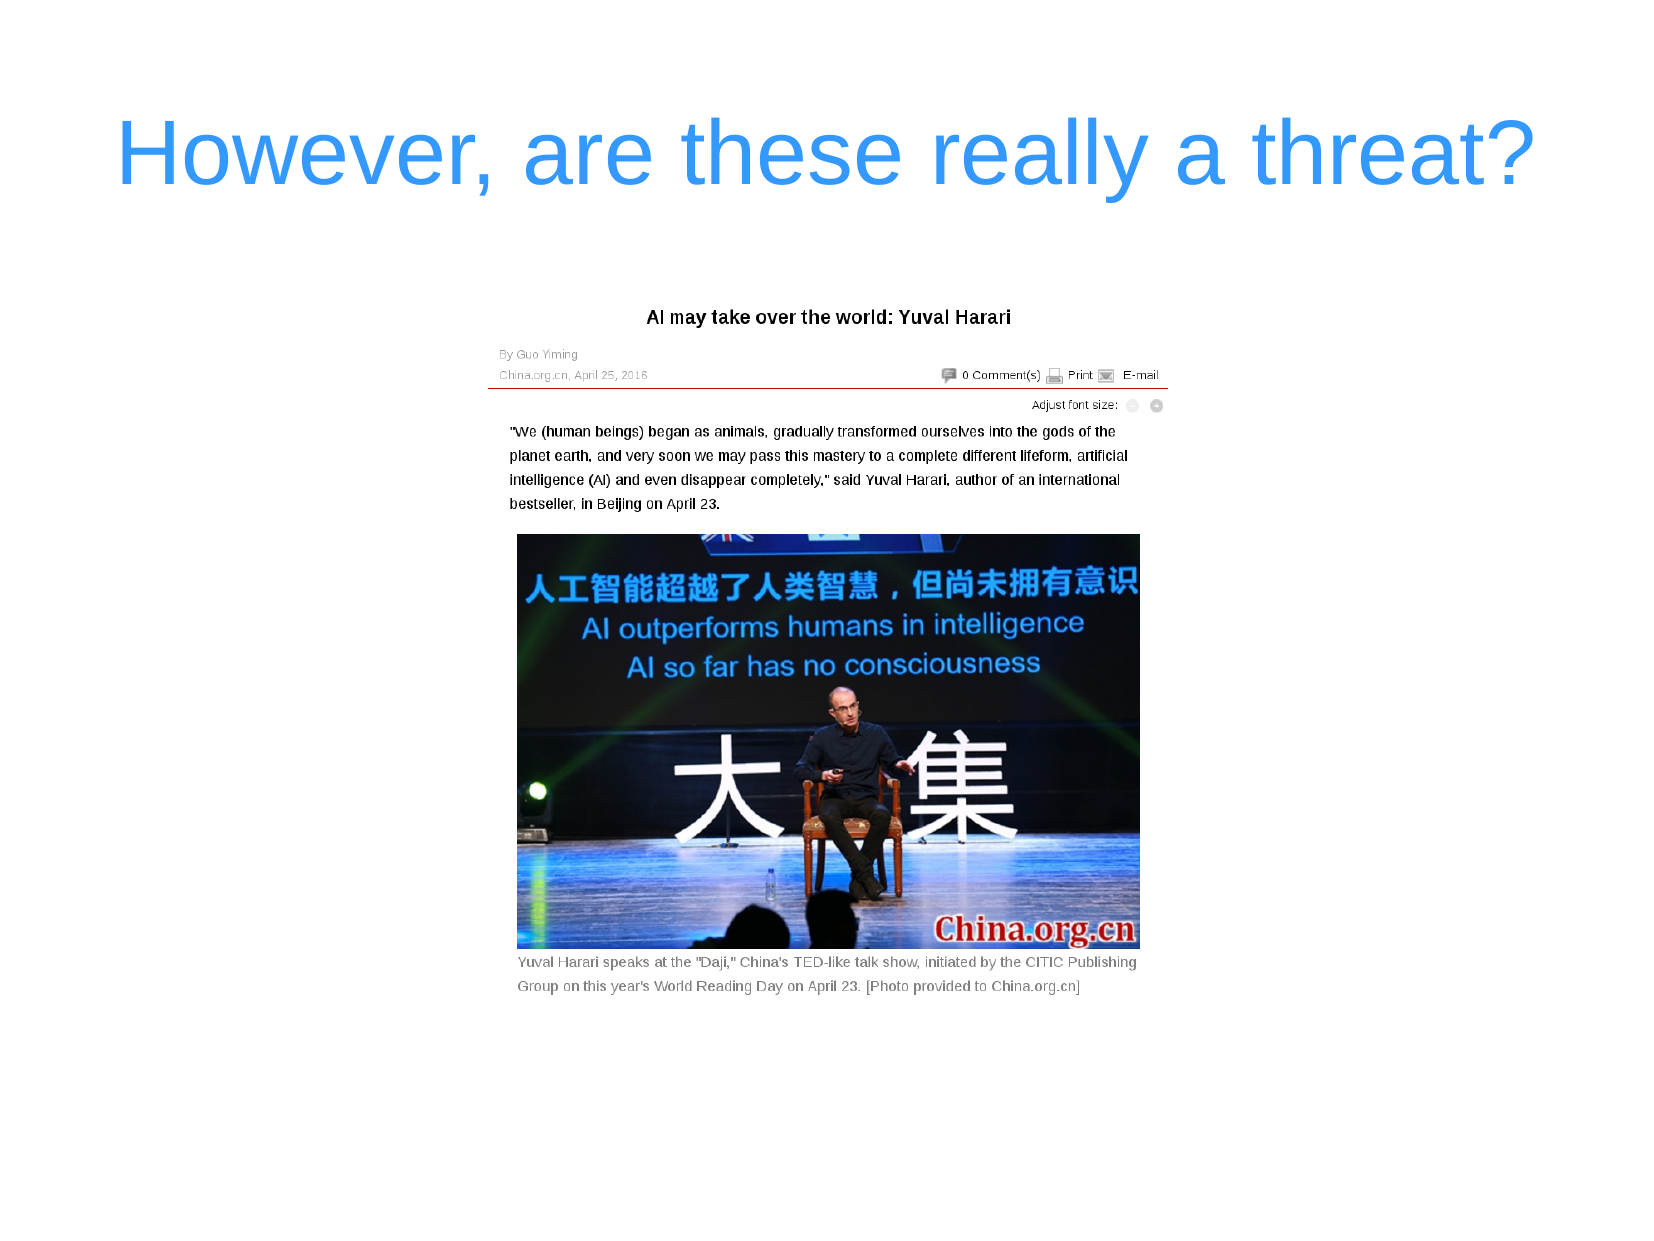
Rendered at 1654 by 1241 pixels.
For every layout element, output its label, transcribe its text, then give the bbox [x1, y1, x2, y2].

title However, are these really a threat? [82, 49, 1571, 257]
picture [481, 290, 1172, 1010]
